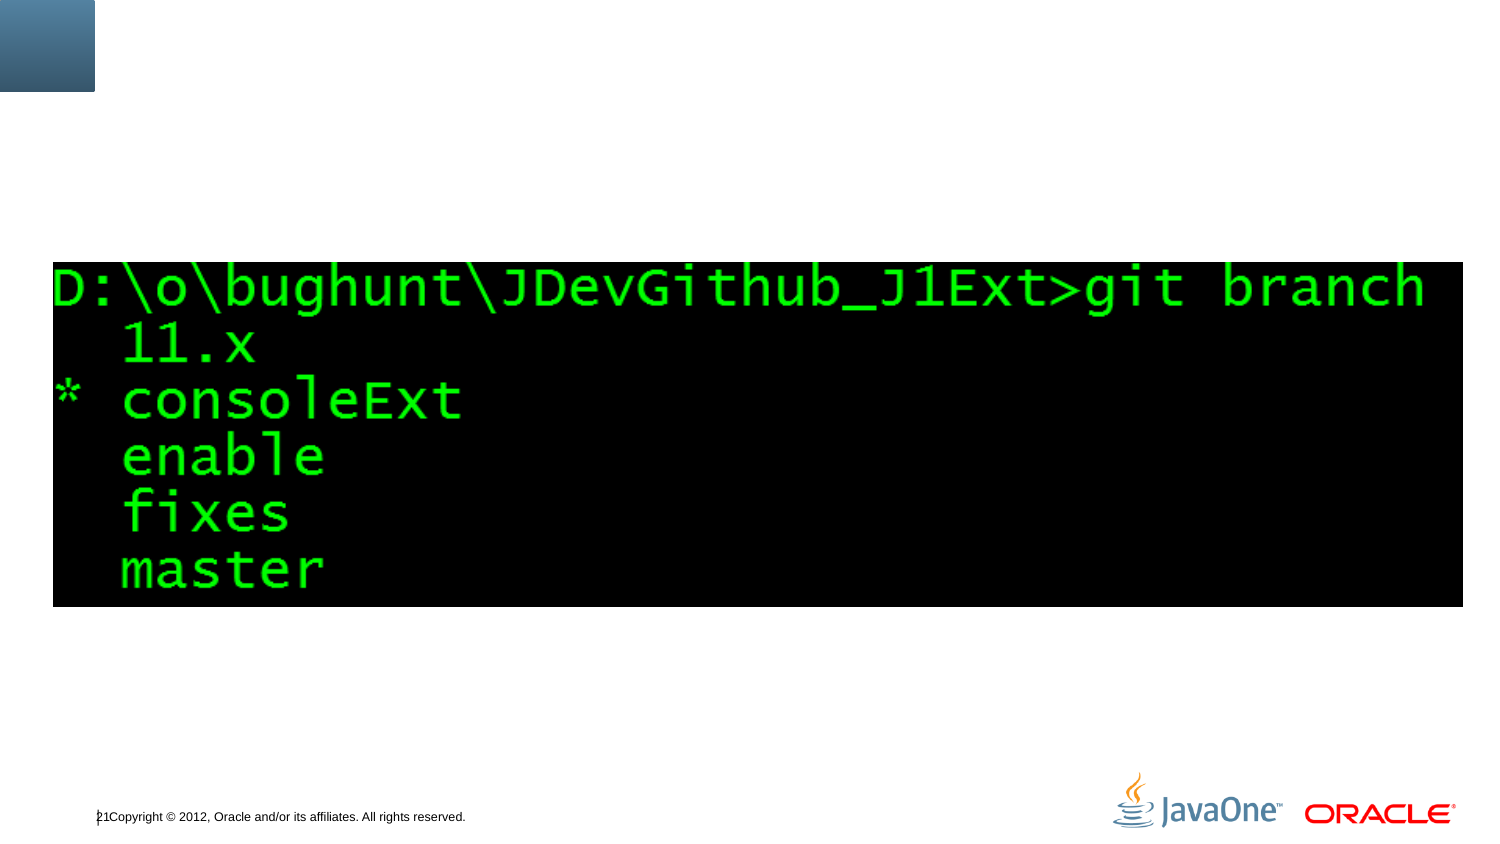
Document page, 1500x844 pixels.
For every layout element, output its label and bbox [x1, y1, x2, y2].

picture [1095, 754, 1469, 844]
picture [53, 262, 1463, 607]
